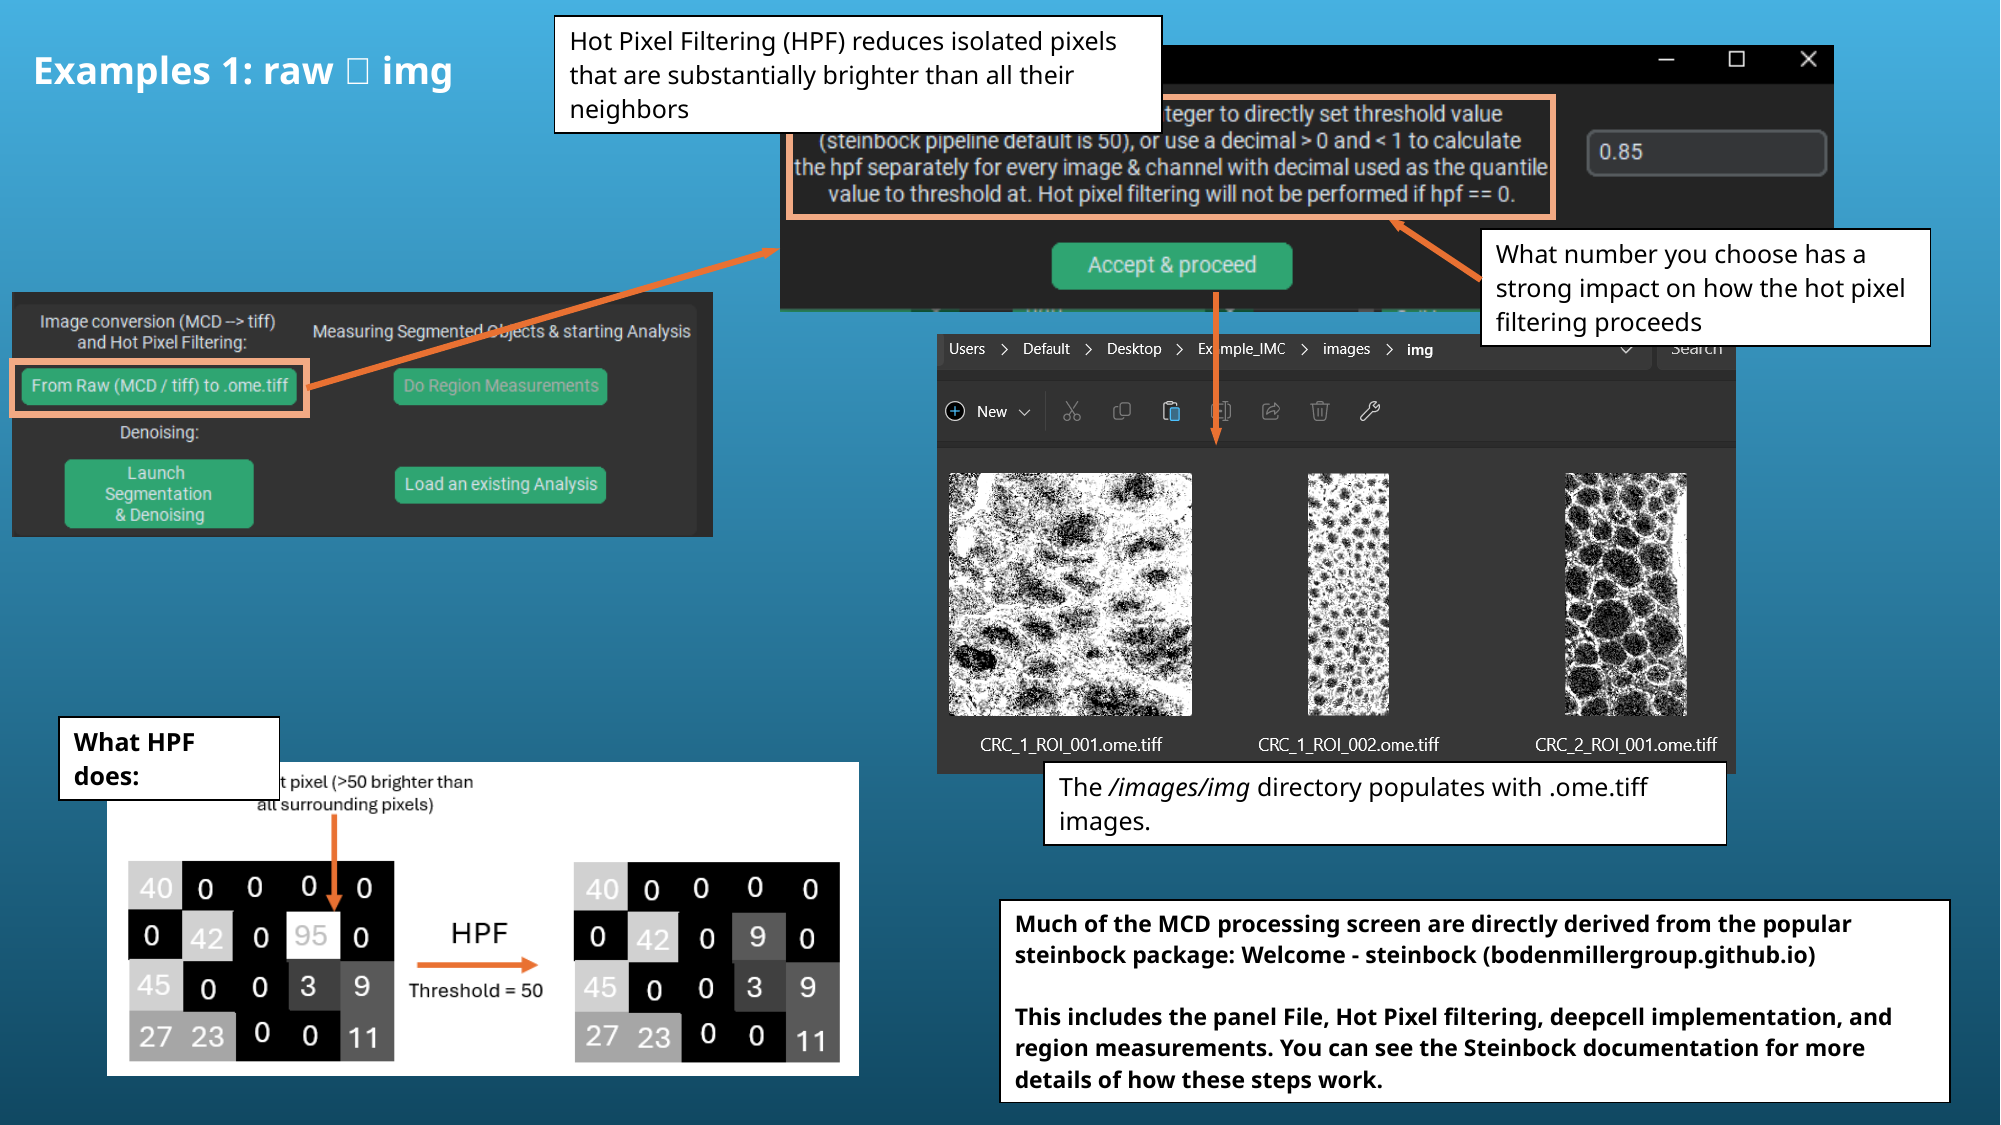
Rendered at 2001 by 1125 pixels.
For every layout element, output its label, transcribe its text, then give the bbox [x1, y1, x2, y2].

picture [793, 100, 1550, 214]
picture [15, 365, 303, 411]
picture [780, 134, 1480, 312]
text_box Examples 1: raw  img [17, 37, 526, 99]
text_box The /images/img directory populates with .ome.tiff images. [1044, 761, 1727, 808]
text_box Much of the MCD processing screen are directly derived from the popular steinbock package: Welcome - steinbock (bodenmillergroup.github.io) This includes the panel File, Hot Pixel filtering, deepcell implementation, and region measurements. You can see the Steinbock documentation for more details of how these steps work. [999, 900, 1951, 1085]
text_box Hot Pixel Filtering (HPF) reduces isolated pixels that are substantially brighter than all their neighbors [554, 16, 1163, 93]
picture [12, 292, 617, 383]
picture [107, 762, 859, 1076]
text_box What number you choose has a strong impact on how the hot pixel filtering proceeds [1480, 228, 1931, 335]
picture [12, 292, 713, 537]
picture [937, 334, 1736, 774]
text_box What HPF does: [59, 717, 280, 764]
picture [1163, 45, 1834, 274]
